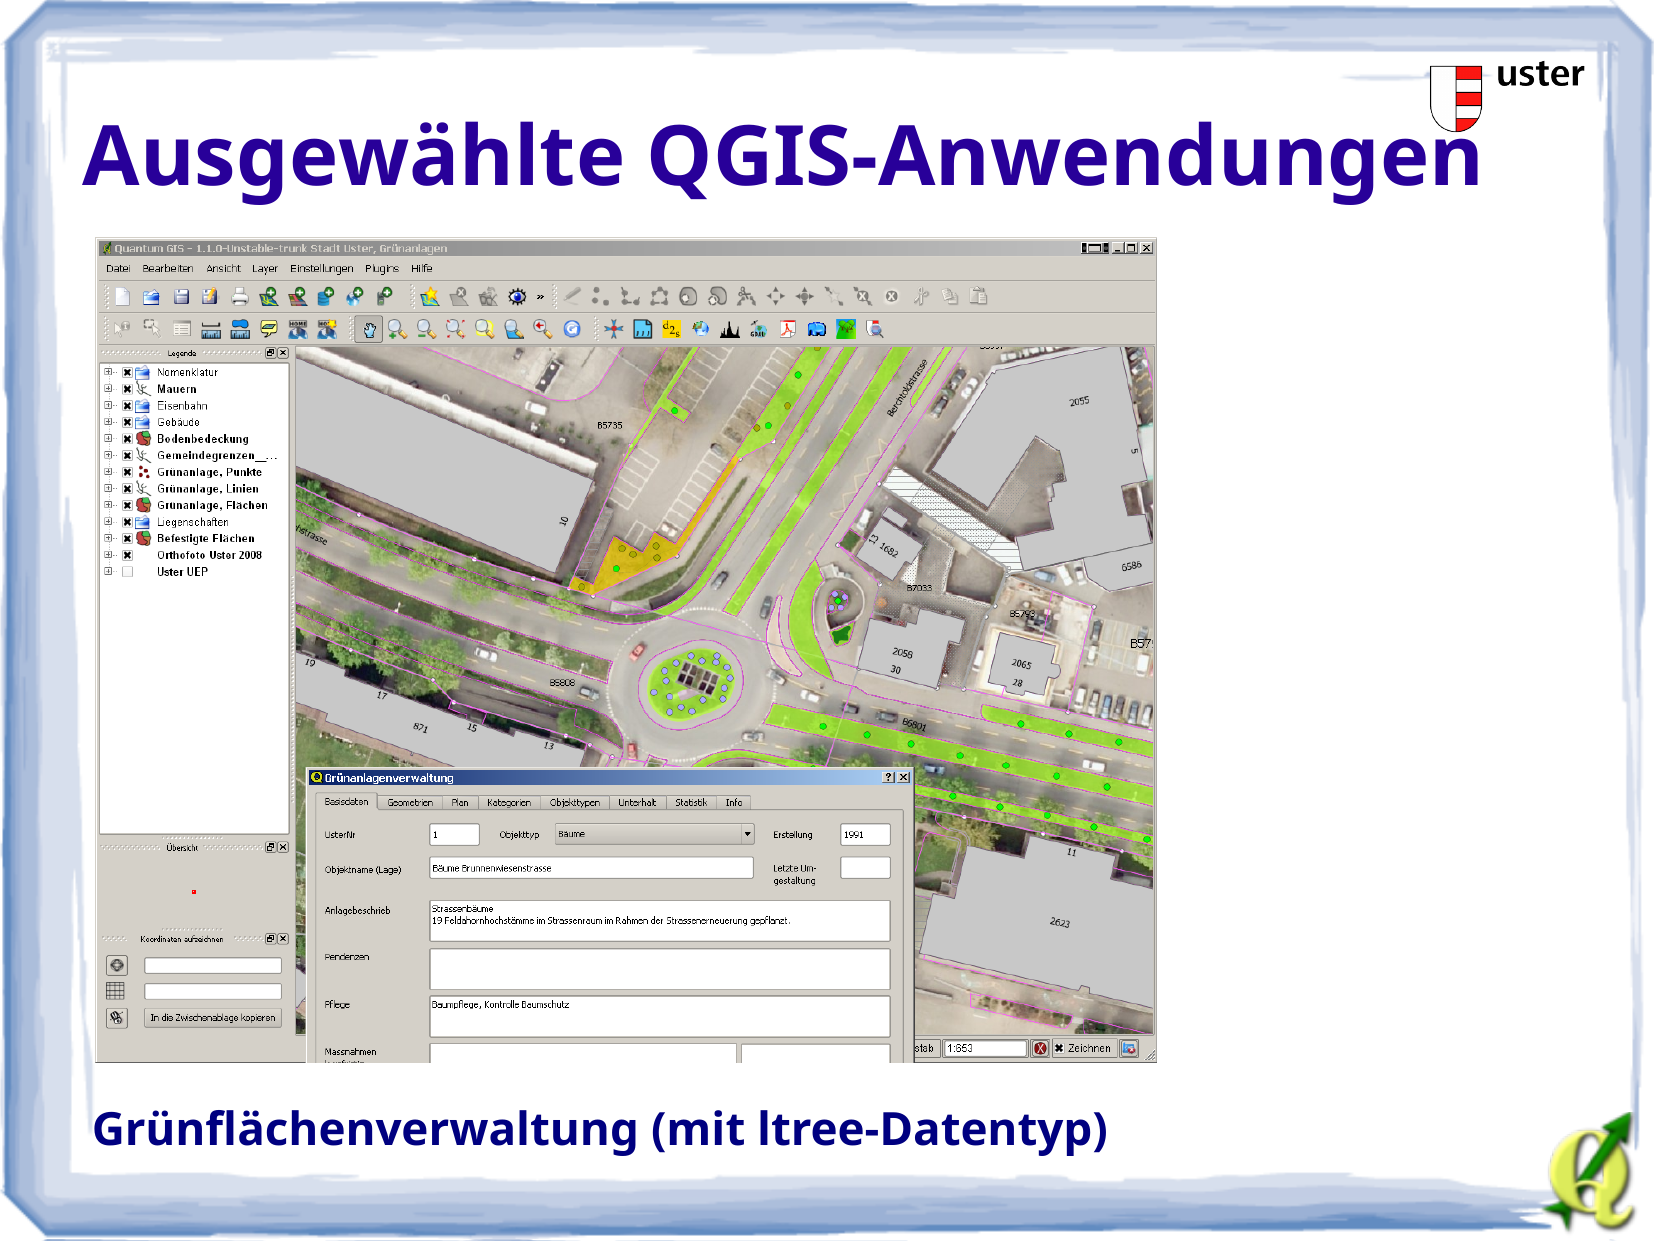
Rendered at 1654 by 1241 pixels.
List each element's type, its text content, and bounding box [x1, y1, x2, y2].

title Ausgewählte QGIS-Anwendungen [82, 56, 1571, 250]
picture [0, 0, 1654, 1241]
text_box Grünflächenverwaltung (mit ltree-Datentyp) [77, 1089, 1056, 1158]
